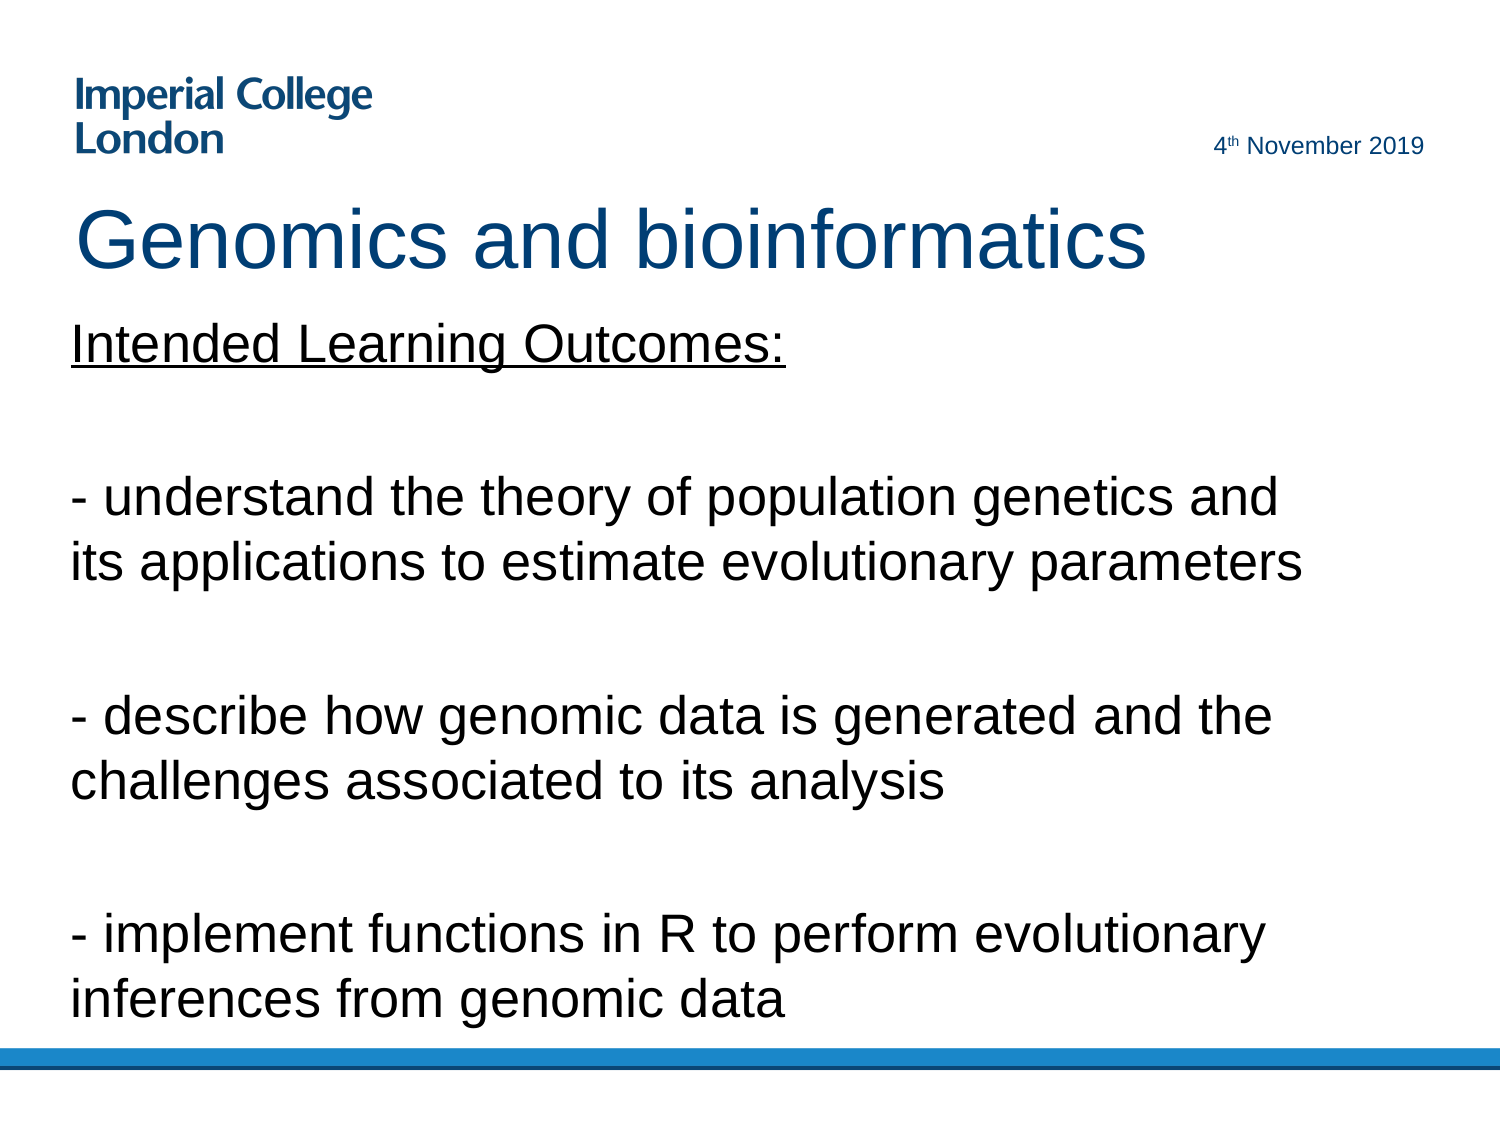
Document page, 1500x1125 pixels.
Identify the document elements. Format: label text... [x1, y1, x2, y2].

title Genomics and bioinformatics [75, 137, 1425, 325]
list 4th November 2019 [1163, 129, 1425, 172]
picture [0, 0, 1500, 1125]
subtitle Intended Learning Outcomes: - understand the theory of population genetics and its applications to estimate evolutionary parameters - describe how genomic data is generated and the challenges associated to its analysis - implement functions in R to perform evolutionary inferences from genomic data [70, 308, 1343, 408]
